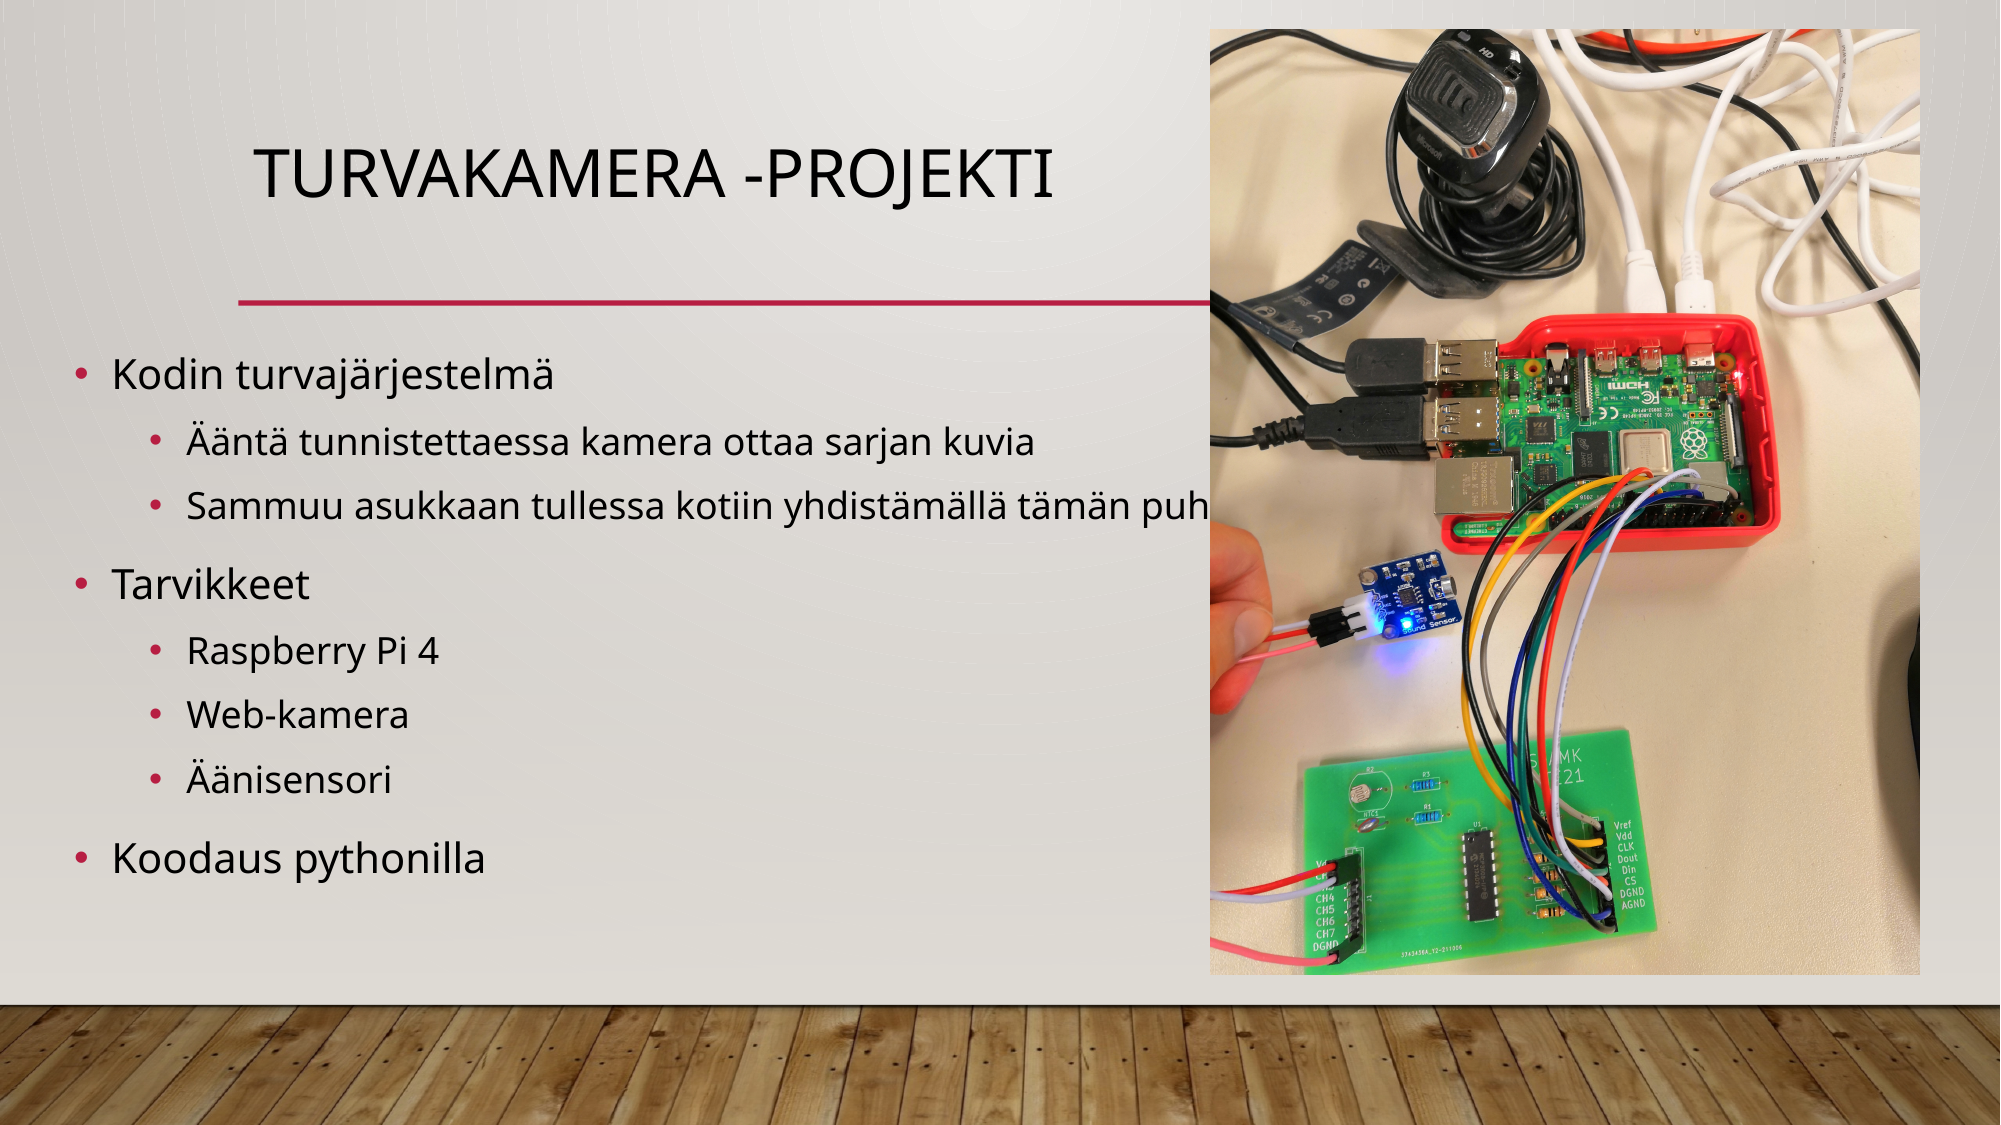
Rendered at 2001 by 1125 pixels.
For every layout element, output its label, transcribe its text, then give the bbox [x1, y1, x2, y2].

list Kodin turvajärjestelmä Ääntä tunnistettaessa kamera ottaa sarjan kuvia Sammuu asukkaan tullessa kotiin yhdistämällä tämän puhelimeen Tarvikkeet Raspberry Pi 4 Web-kamera Äänisensori Koodaus pythonilla [59, 330, 1210, 897]
picture [0, 1005, 2000, 1125]
title Turvakamera -projekti [238, 131, 1210, 305]
picture [1210, 29, 1920, 975]
